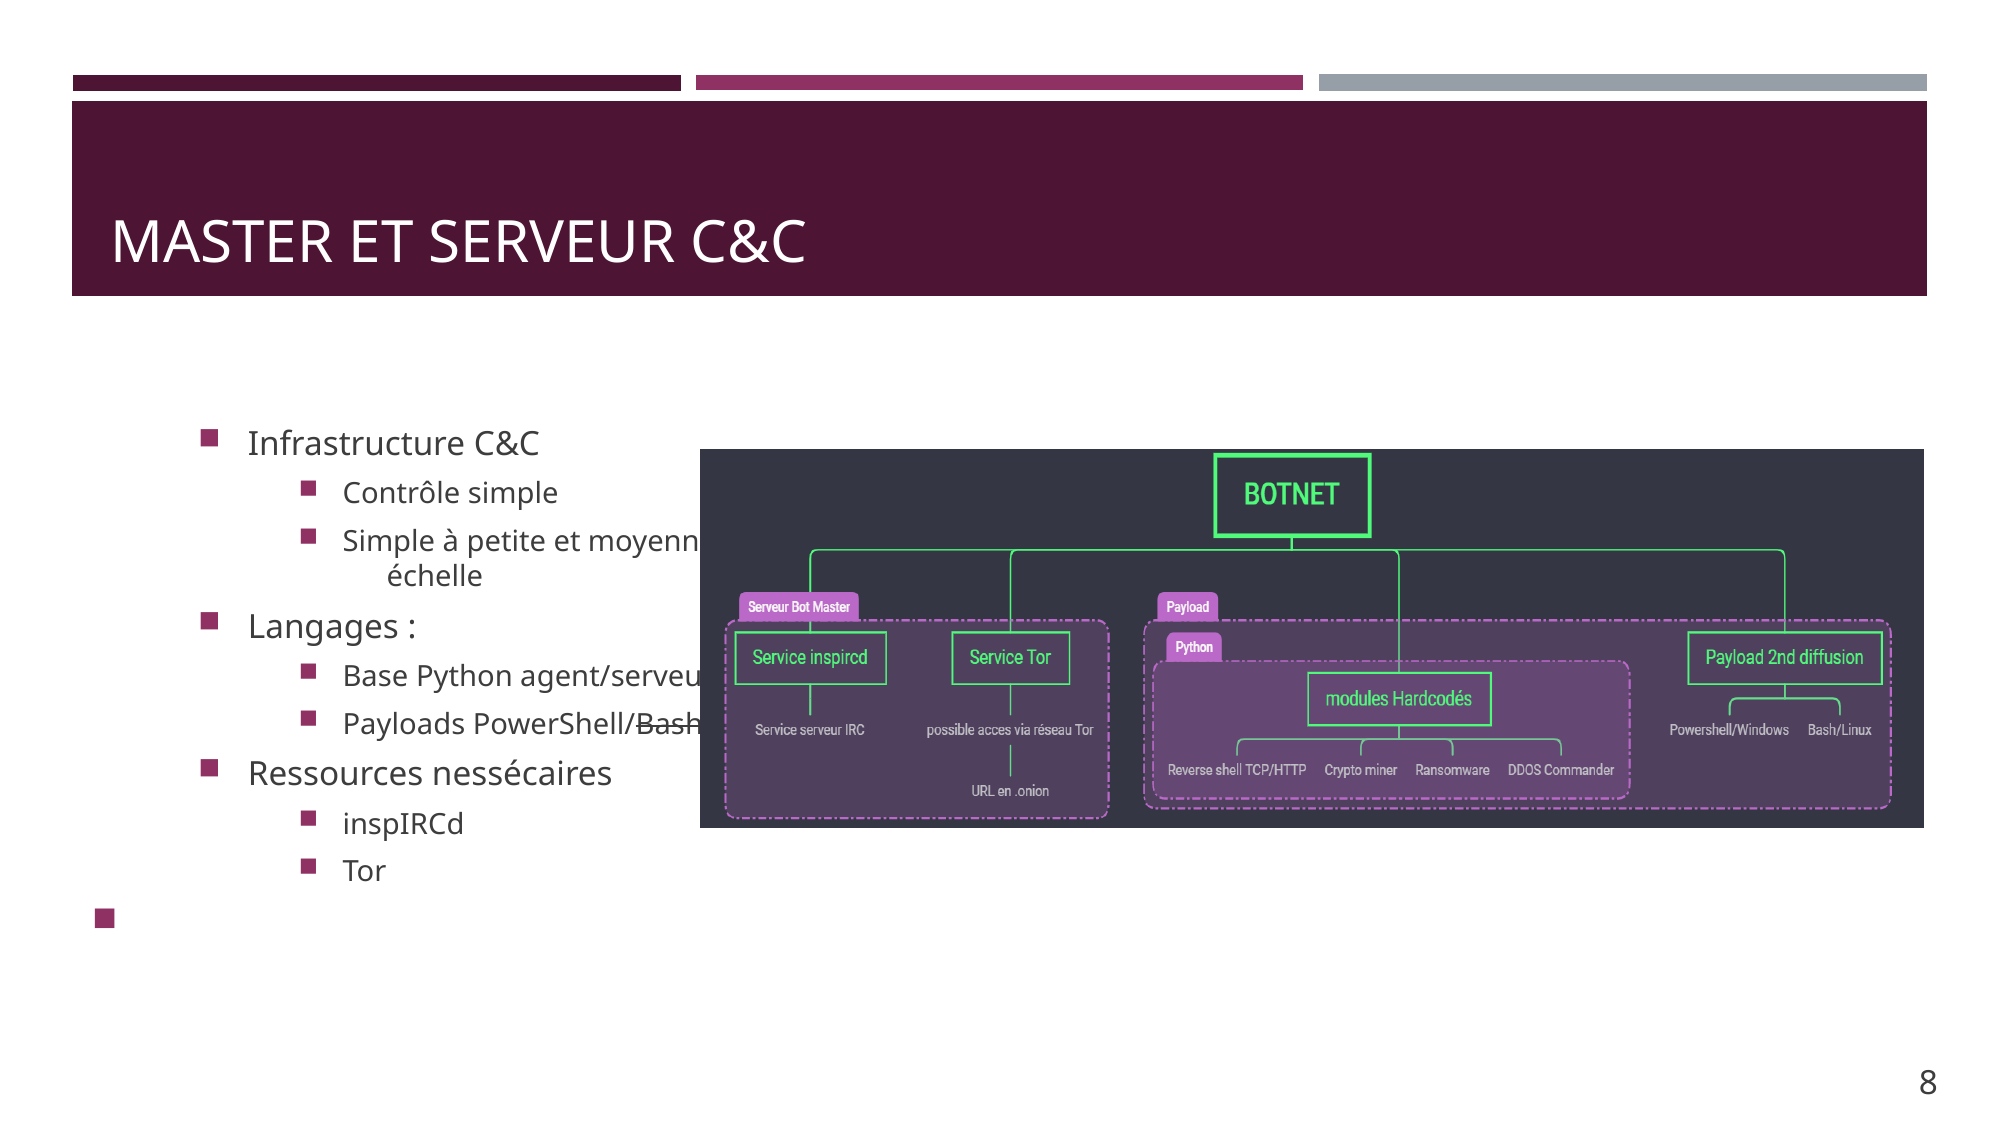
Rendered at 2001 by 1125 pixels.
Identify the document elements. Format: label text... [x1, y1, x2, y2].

title Master et serveur C&c [95, 115, 1905, 282]
list Infrastructure C&C Contrôle simple Simple à petite et moyenne échelle Langages : Base Python agent/serveur Payloads PowerShell/Bash Ressources nessécaires inspIRCd Tor [76, 357, 755, 1010]
picture [700, 449, 1924, 828]
text_box 8 [1797, 1053, 1968, 1109]
